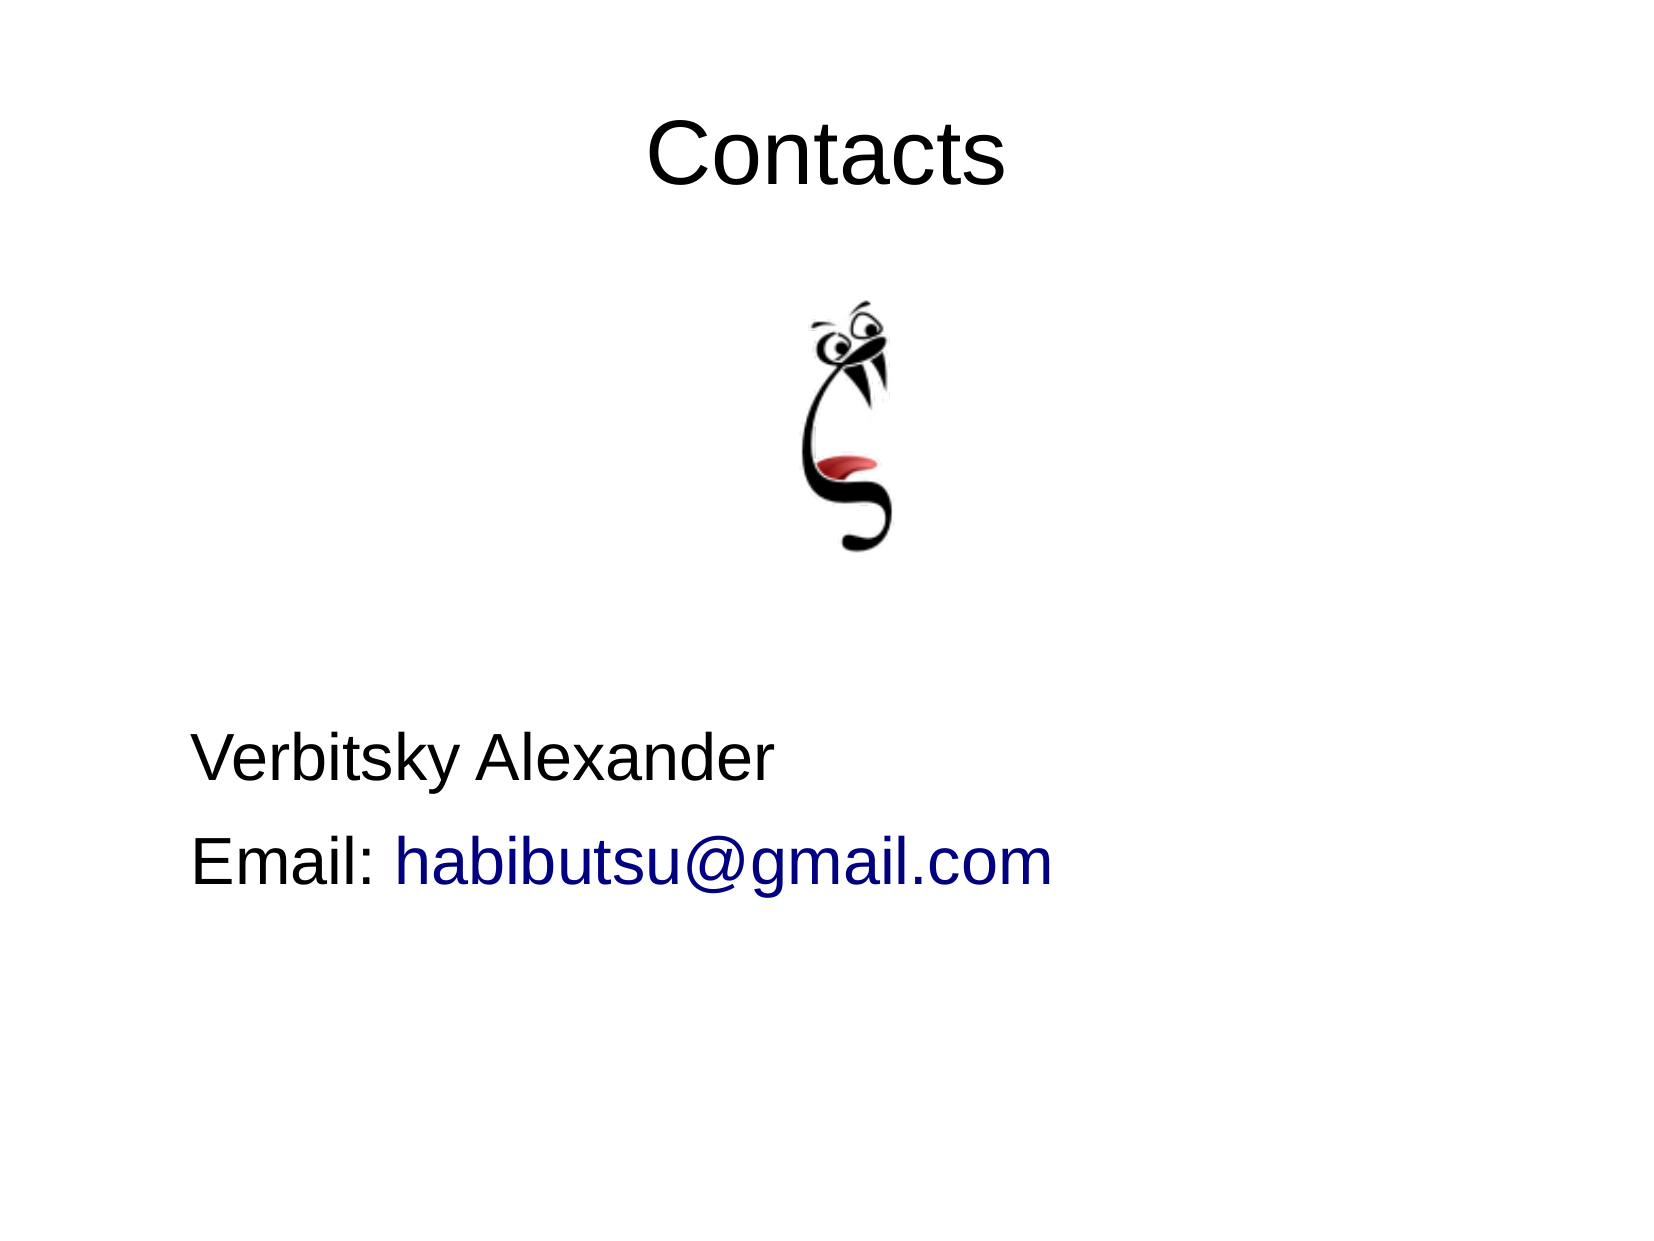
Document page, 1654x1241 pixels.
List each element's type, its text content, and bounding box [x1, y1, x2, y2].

title Contacts [82, 49, 1571, 257]
picture [720, 299, 975, 555]
list Verbitsky Alexander Email: habibutsu@gmail.com [120, 720, 1516, 1010]
